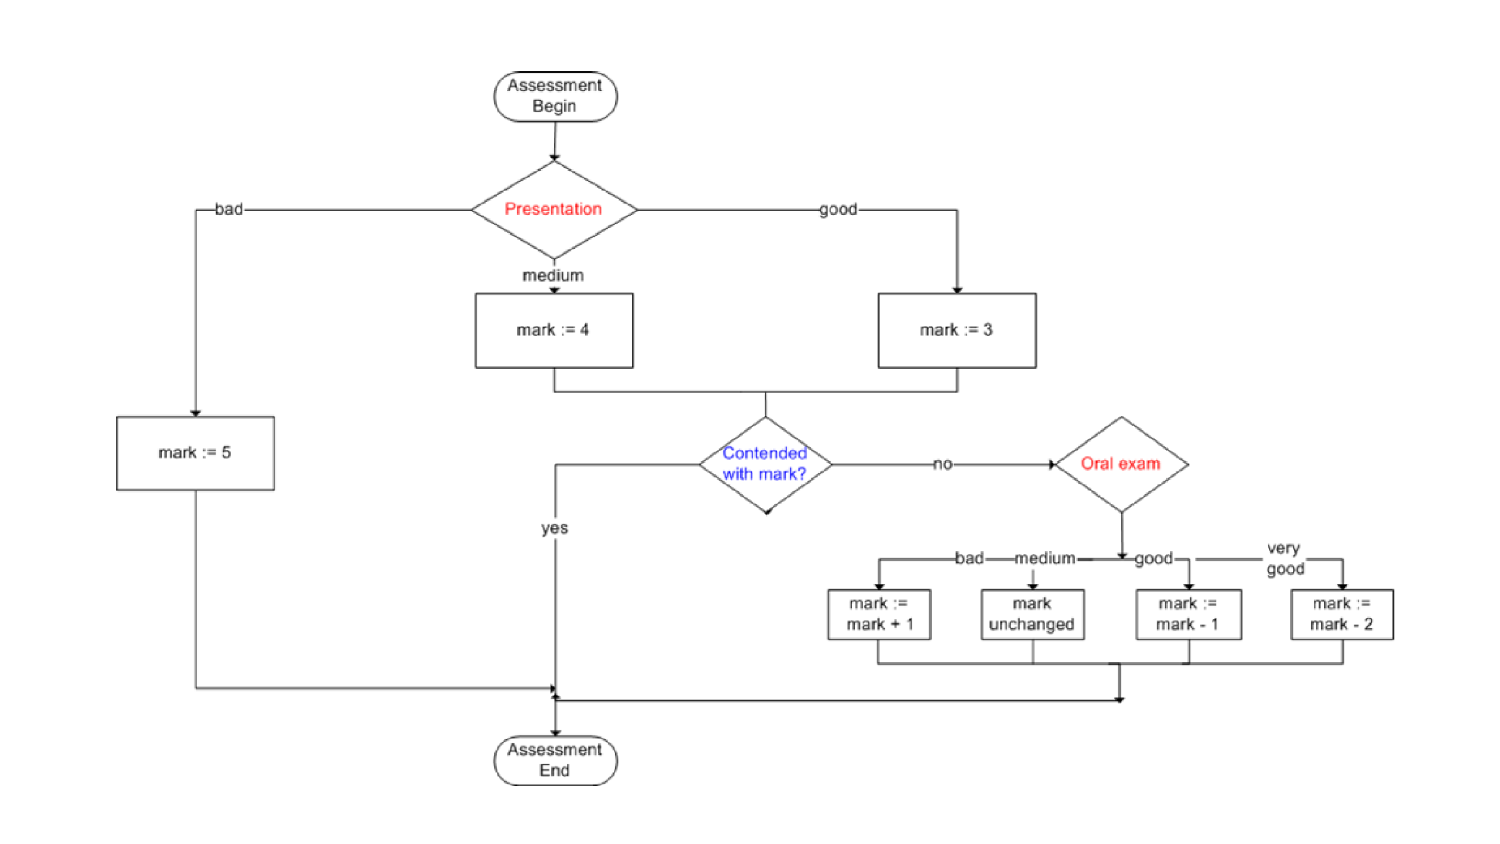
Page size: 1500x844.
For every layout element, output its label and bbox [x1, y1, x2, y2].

picture [54, 24, 1446, 819]
